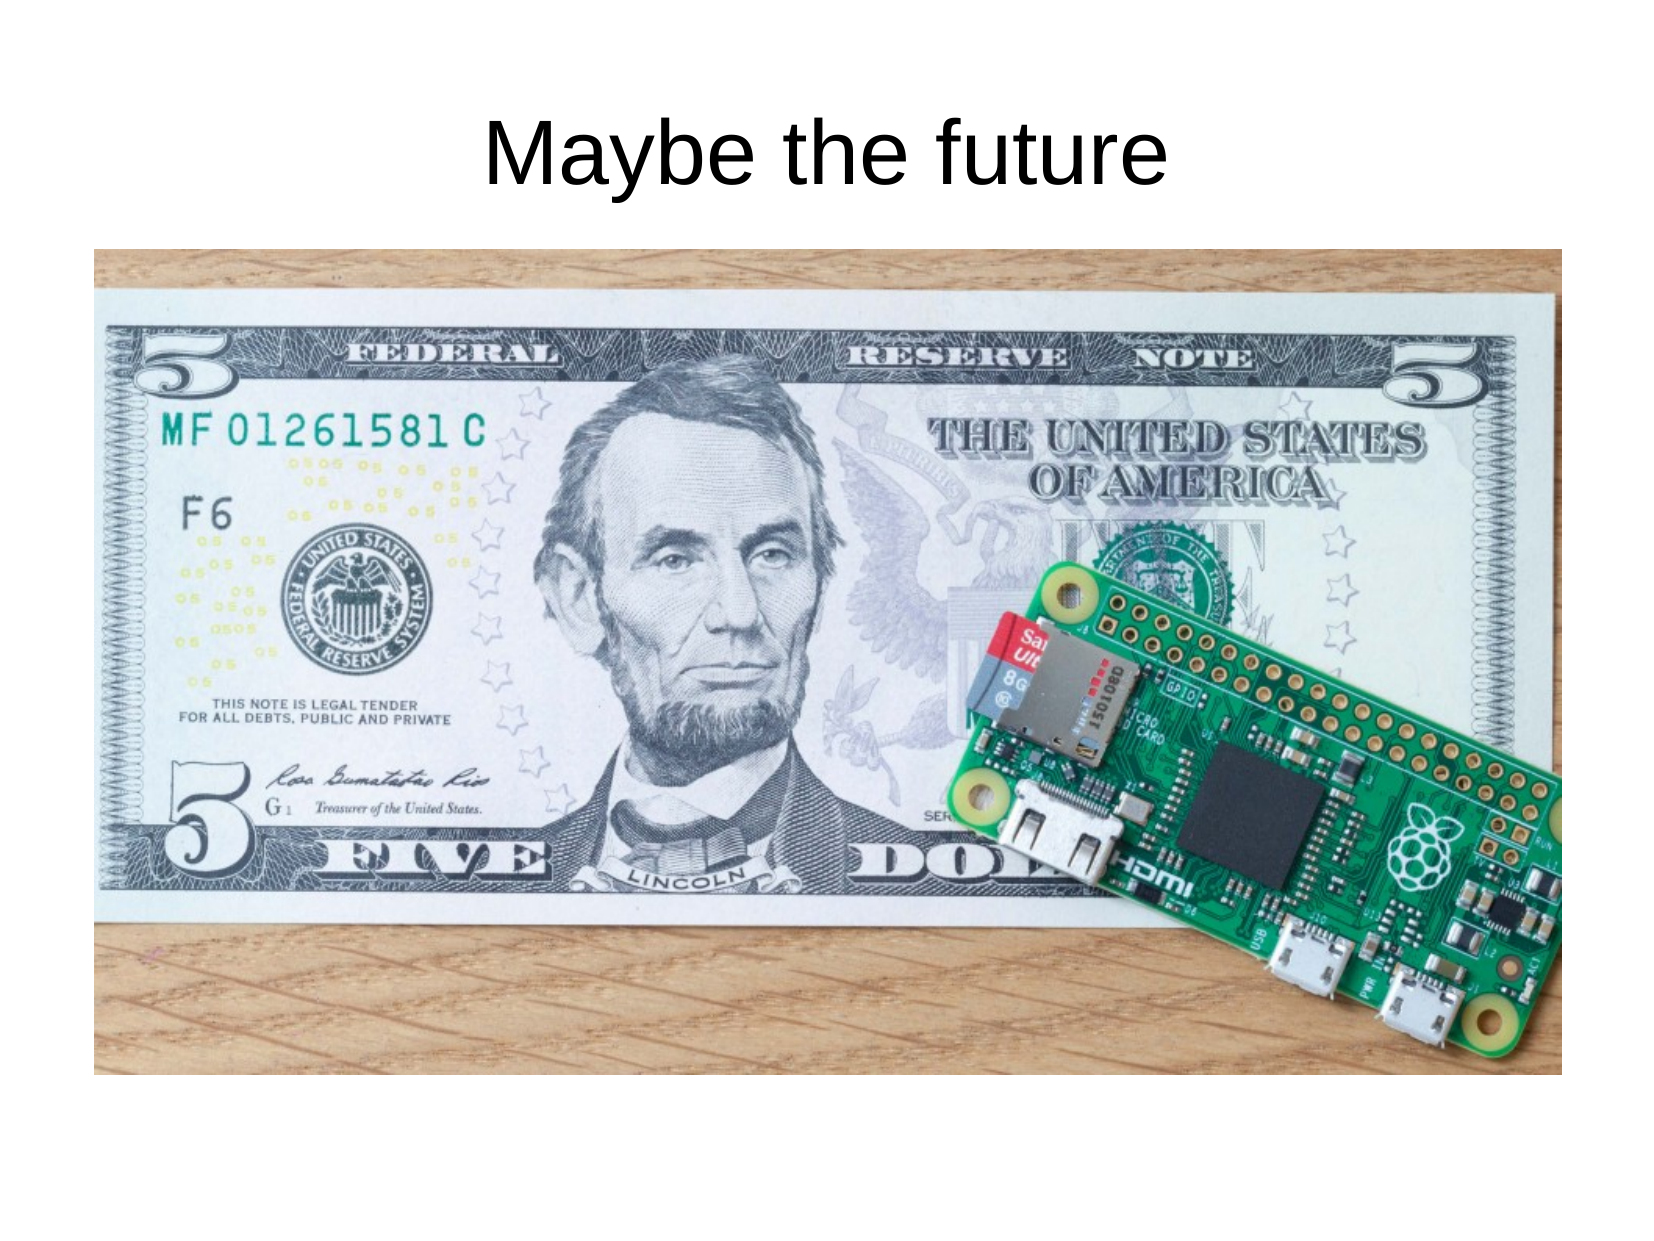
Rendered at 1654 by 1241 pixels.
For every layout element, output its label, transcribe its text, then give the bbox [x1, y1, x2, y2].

title Maybe the future [82, 49, 1571, 257]
picture [94, 249, 1562, 1075]
